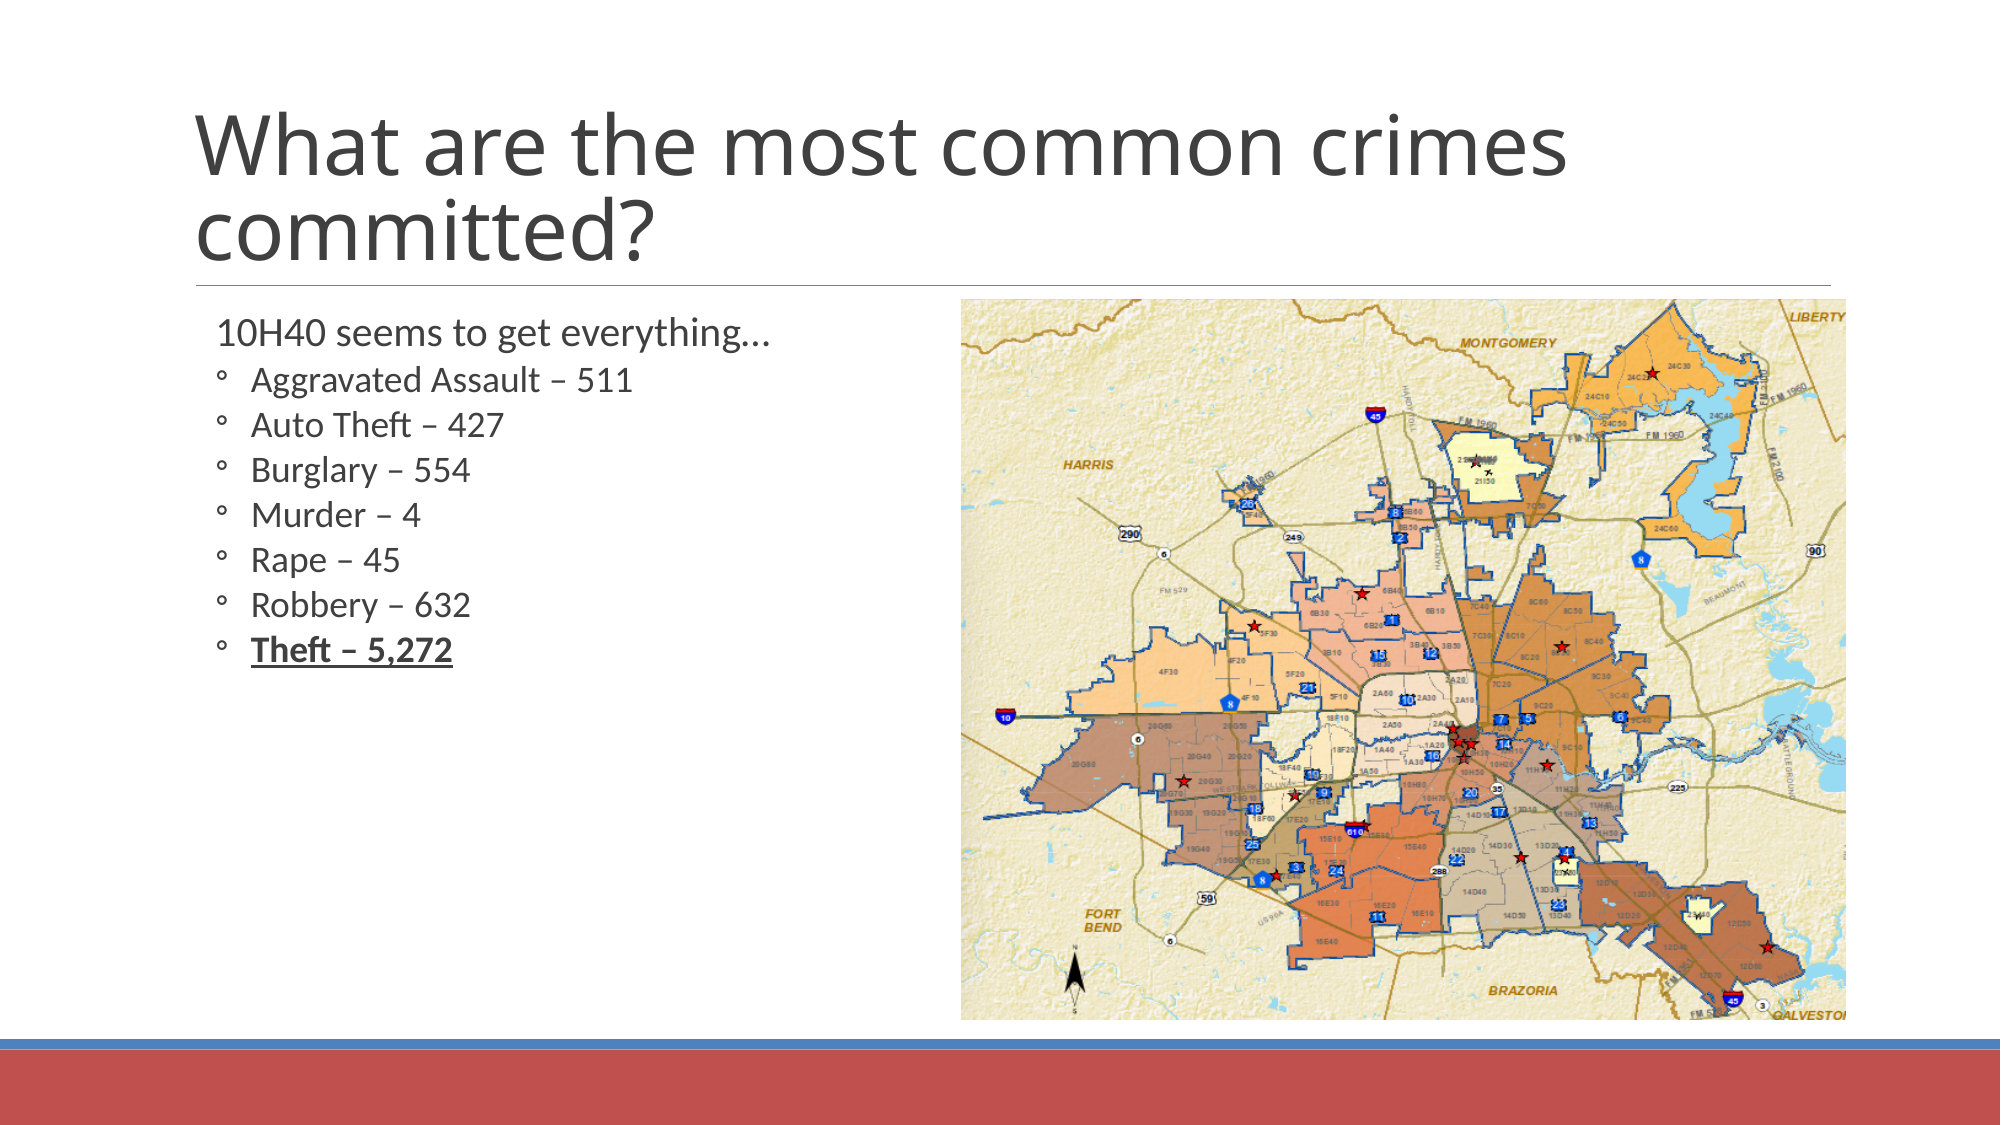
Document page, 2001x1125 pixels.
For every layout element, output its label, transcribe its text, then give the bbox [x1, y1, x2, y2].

picture [961, 299, 1846, 1021]
text_box What are the most common crimes committed? [180, 47, 1830, 285]
text_box 10H40 seems to get everything… Aggravated Assault – 511 Auto Theft – 427 Burglary – 554 Murder – 4 Rape – 45 Robbery – 632 Theft – 5,272 [180, 302, 961, 963]
